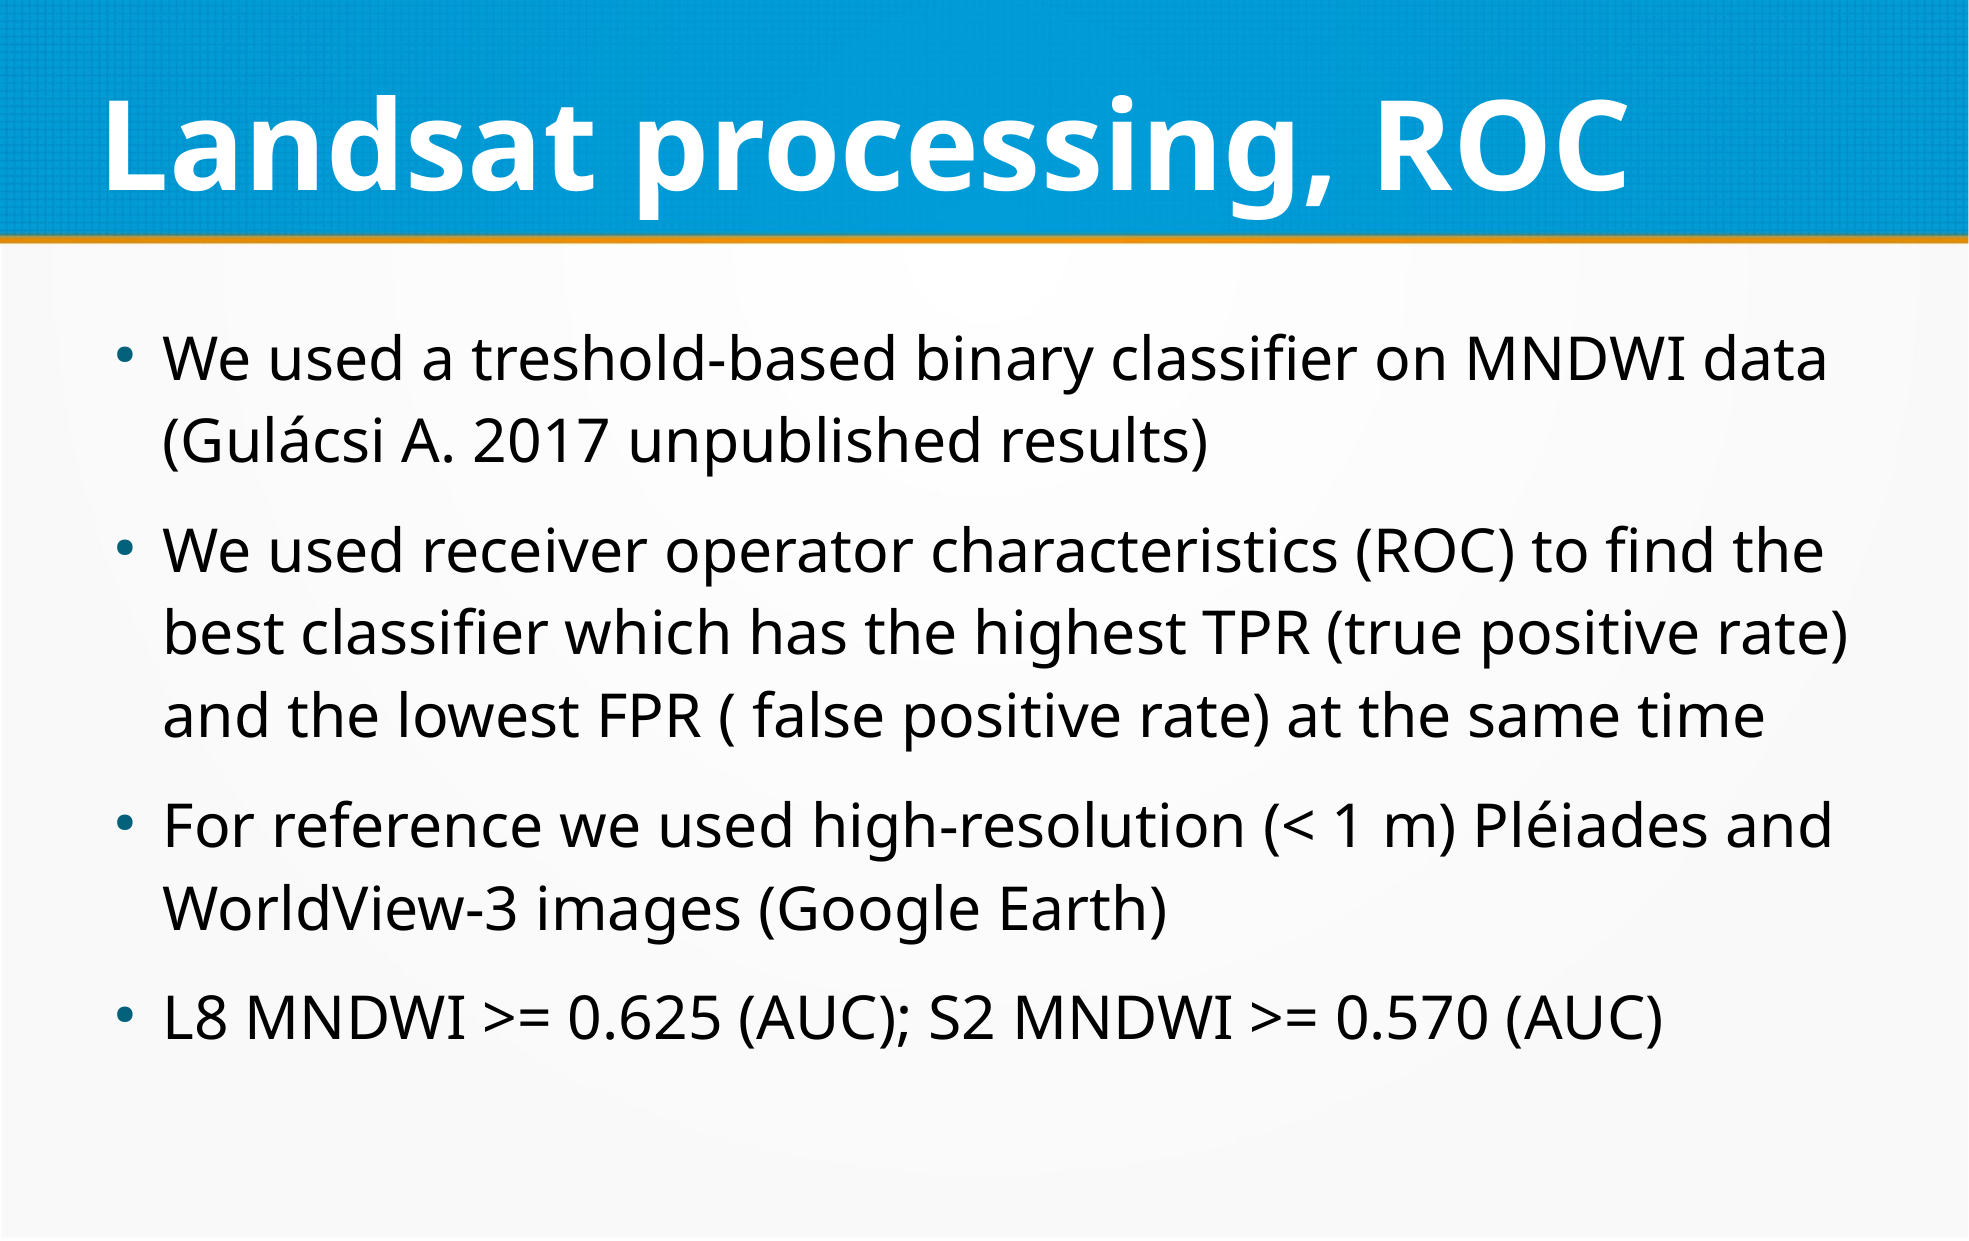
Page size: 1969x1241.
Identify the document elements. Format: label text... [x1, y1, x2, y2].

picture [0, 233, 1969, 1241]
title Landsat processing, ROC [98, 19, 1870, 227]
list We used a treshold-based binary classifier on MNDWI data (Gulácsi A. 2017 unpublished results) We used receiver operator characteristics (ROC) to find the best classifier which has the highest TPR (true positive rate) and the lowest FPR ( false positive rate) at the same time For reference we used high-resolution (< 1 m) Pléiades and WorldView-3 images (Google Earth) L8 MNDWI >= 0.625 (AUC); S2 MNDWI >= 0.570 (AUC) [98, 315, 1861, 1081]
